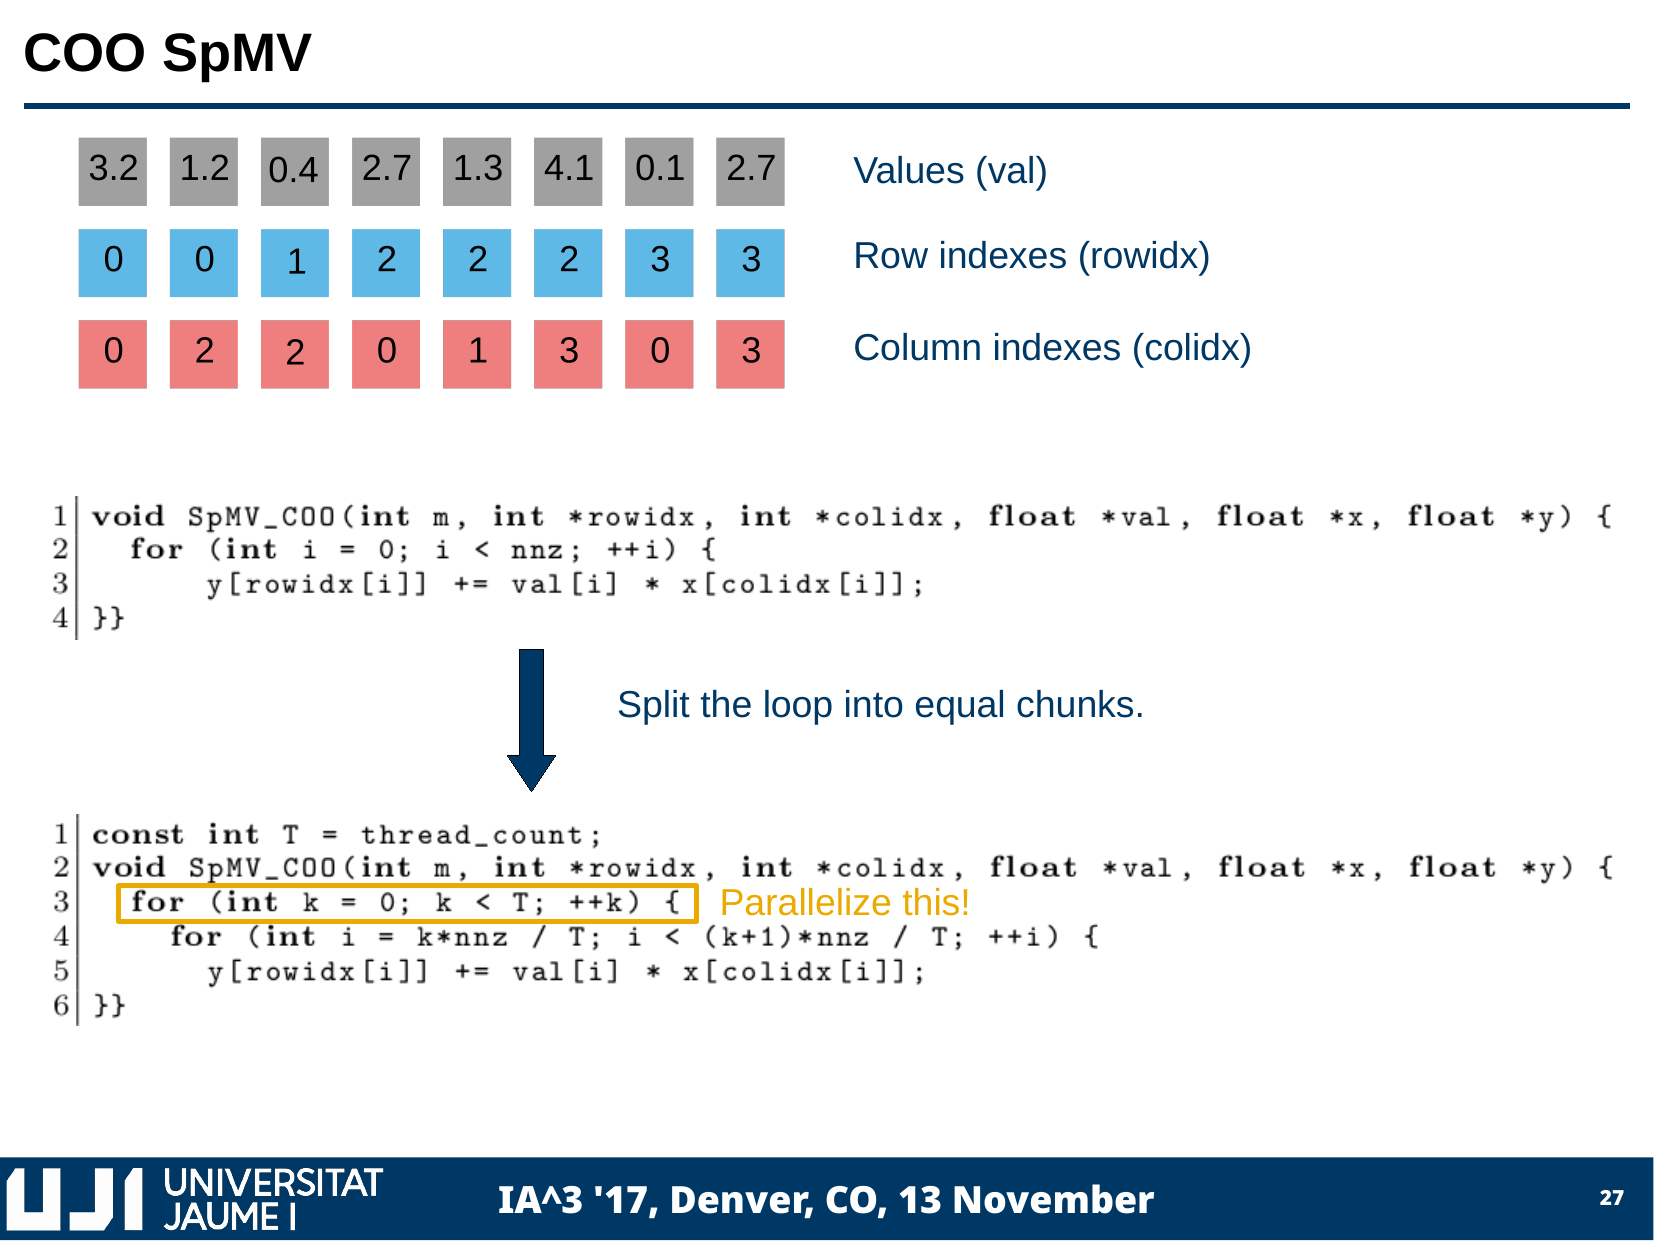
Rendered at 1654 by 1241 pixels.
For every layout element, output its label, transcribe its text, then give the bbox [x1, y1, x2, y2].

text_box Values (val) [838, 141, 1063, 199]
picture [49, 496, 1620, 640]
text_box [507, 649, 556, 792]
text_box Parallelize this! [704, 874, 987, 931]
title COO SpMV [23, 0, 1630, 107]
text_box Split the loop into equal chunks. [602, 675, 1161, 733]
picture [71, 130, 792, 396]
picture [0, 1158, 390, 1241]
text_box Row indexes (rowidx) [838, 227, 1268, 284]
text_box Column indexes (colidx) [838, 318, 1268, 376]
picture [50, 814, 1620, 1026]
